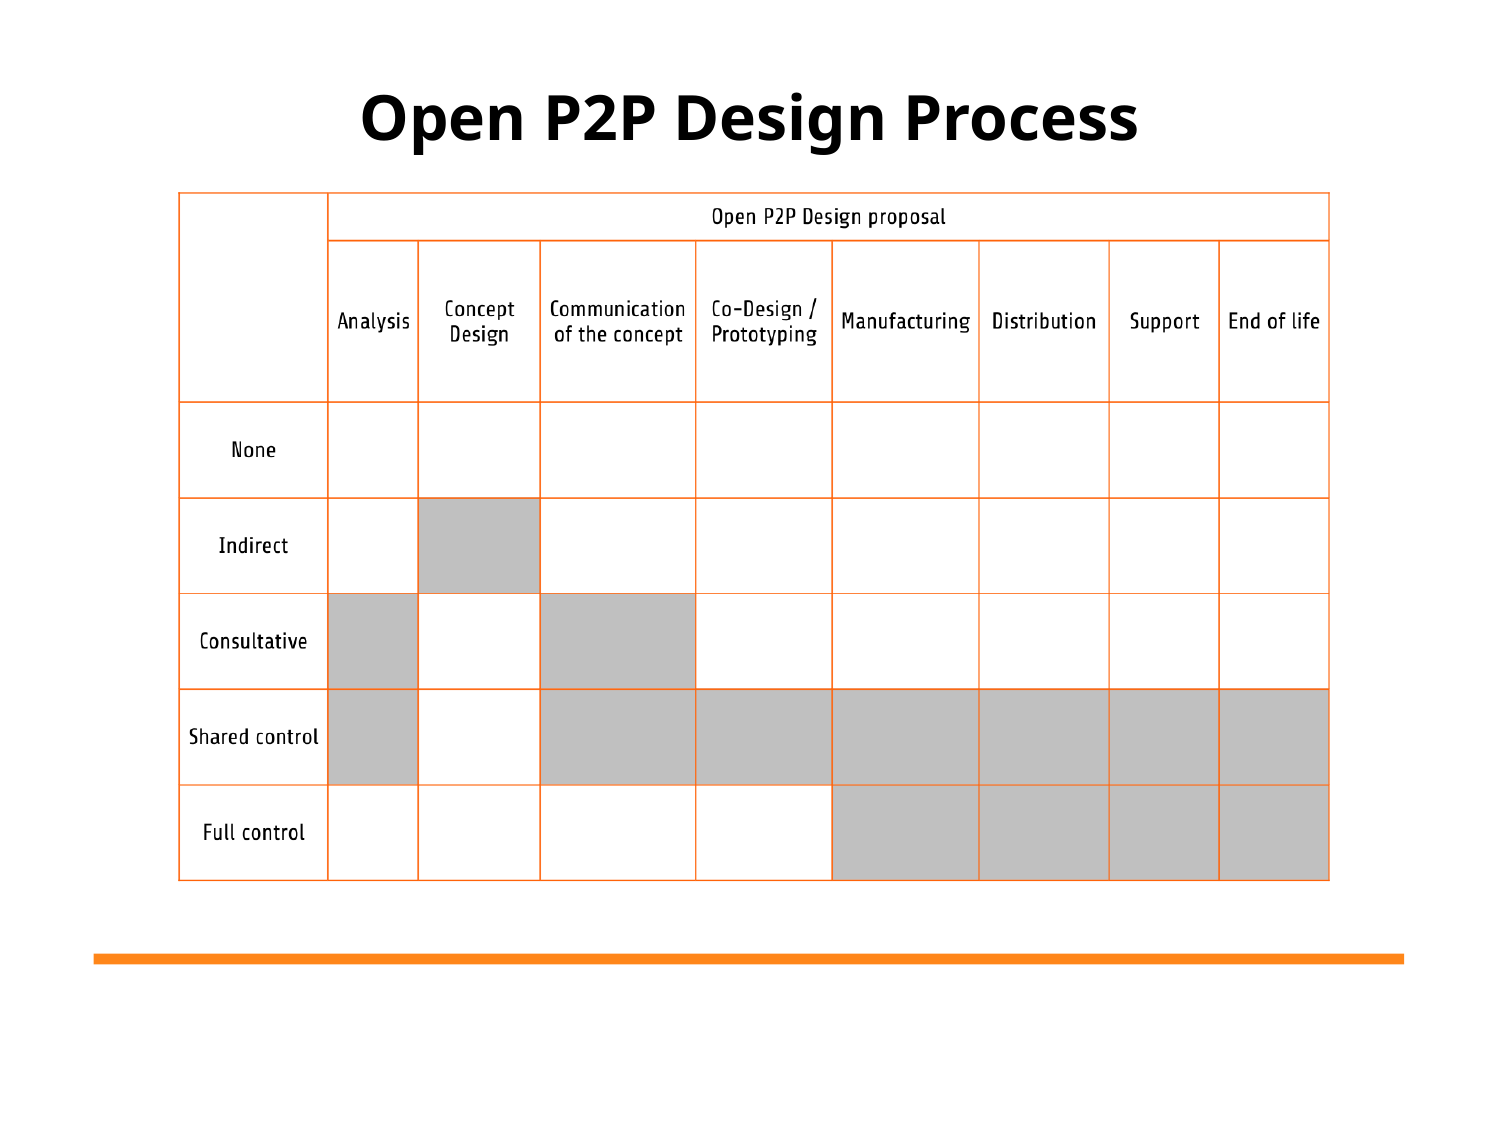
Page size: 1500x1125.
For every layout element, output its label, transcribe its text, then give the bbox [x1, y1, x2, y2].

title Open P2P Design Process [75, 44, 1426, 188]
picture [0, 0, 1500, 1125]
